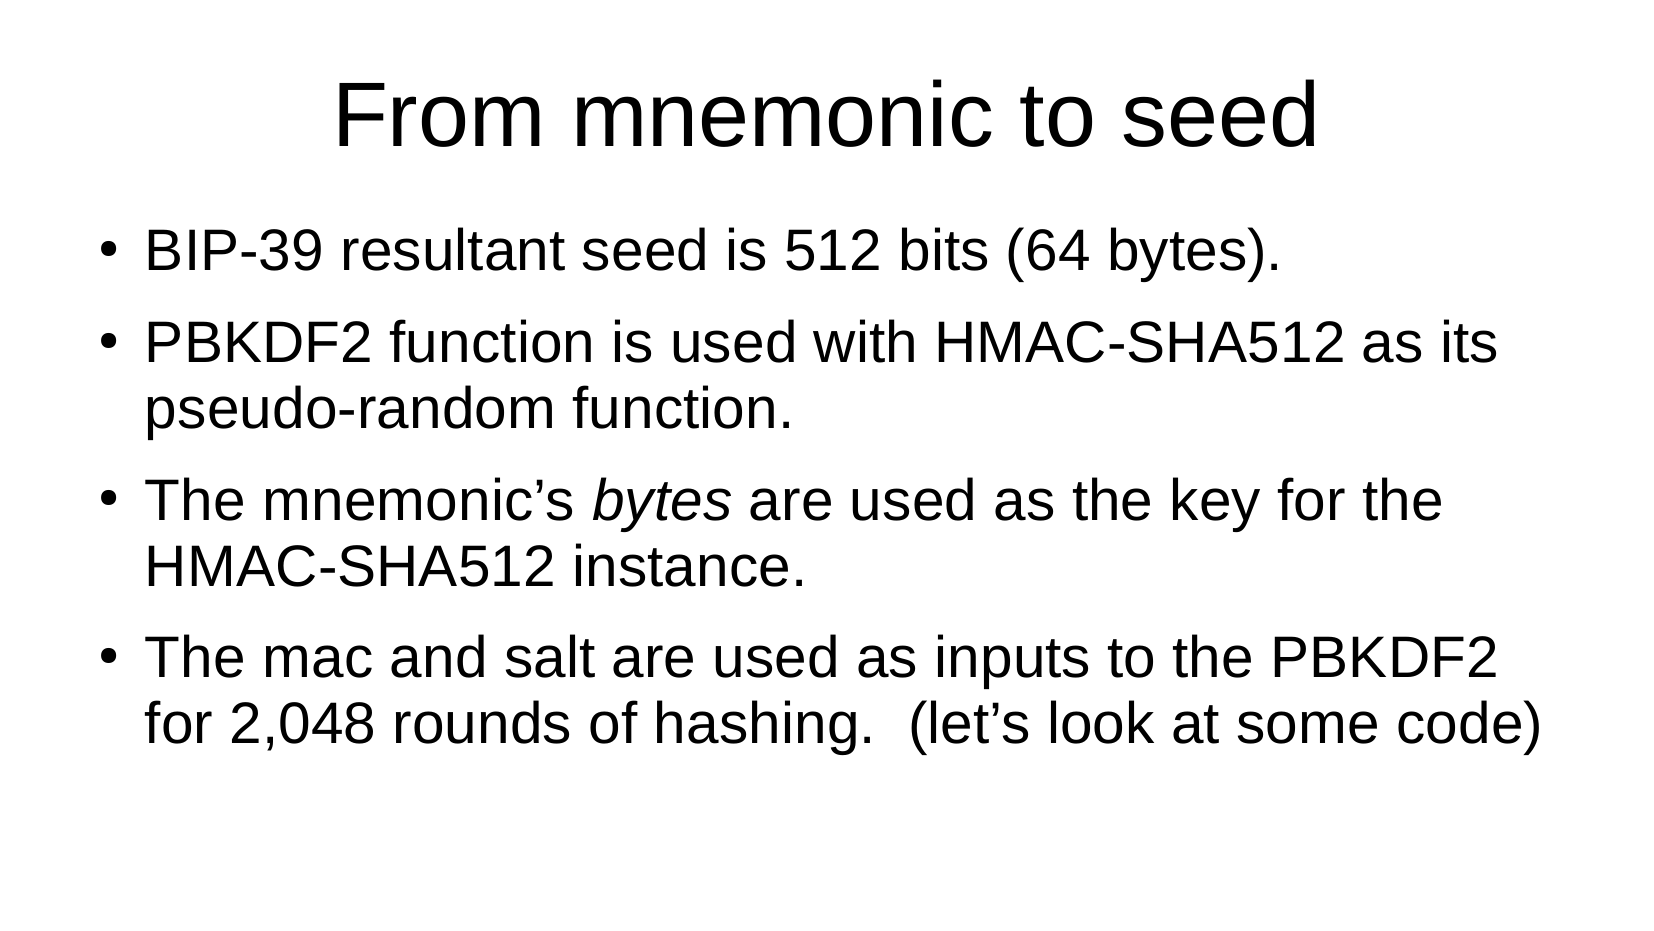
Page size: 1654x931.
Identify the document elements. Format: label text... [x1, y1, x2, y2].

title From mnemonic to seed [82, 37, 1571, 193]
list BIP-39 resultant seed is 512 bits (64 bytes). PBKDF2 function is used with HMAC-SHA512 as its pseudo-random function. The mnemonic’s bytes are used as the key for the HMAC-SHA512 instance. The mac and salt are used as inputs to the PBKDF2 for 2,048 rounds of hashing. (let’s look at some code) [82, 217, 1571, 758]
